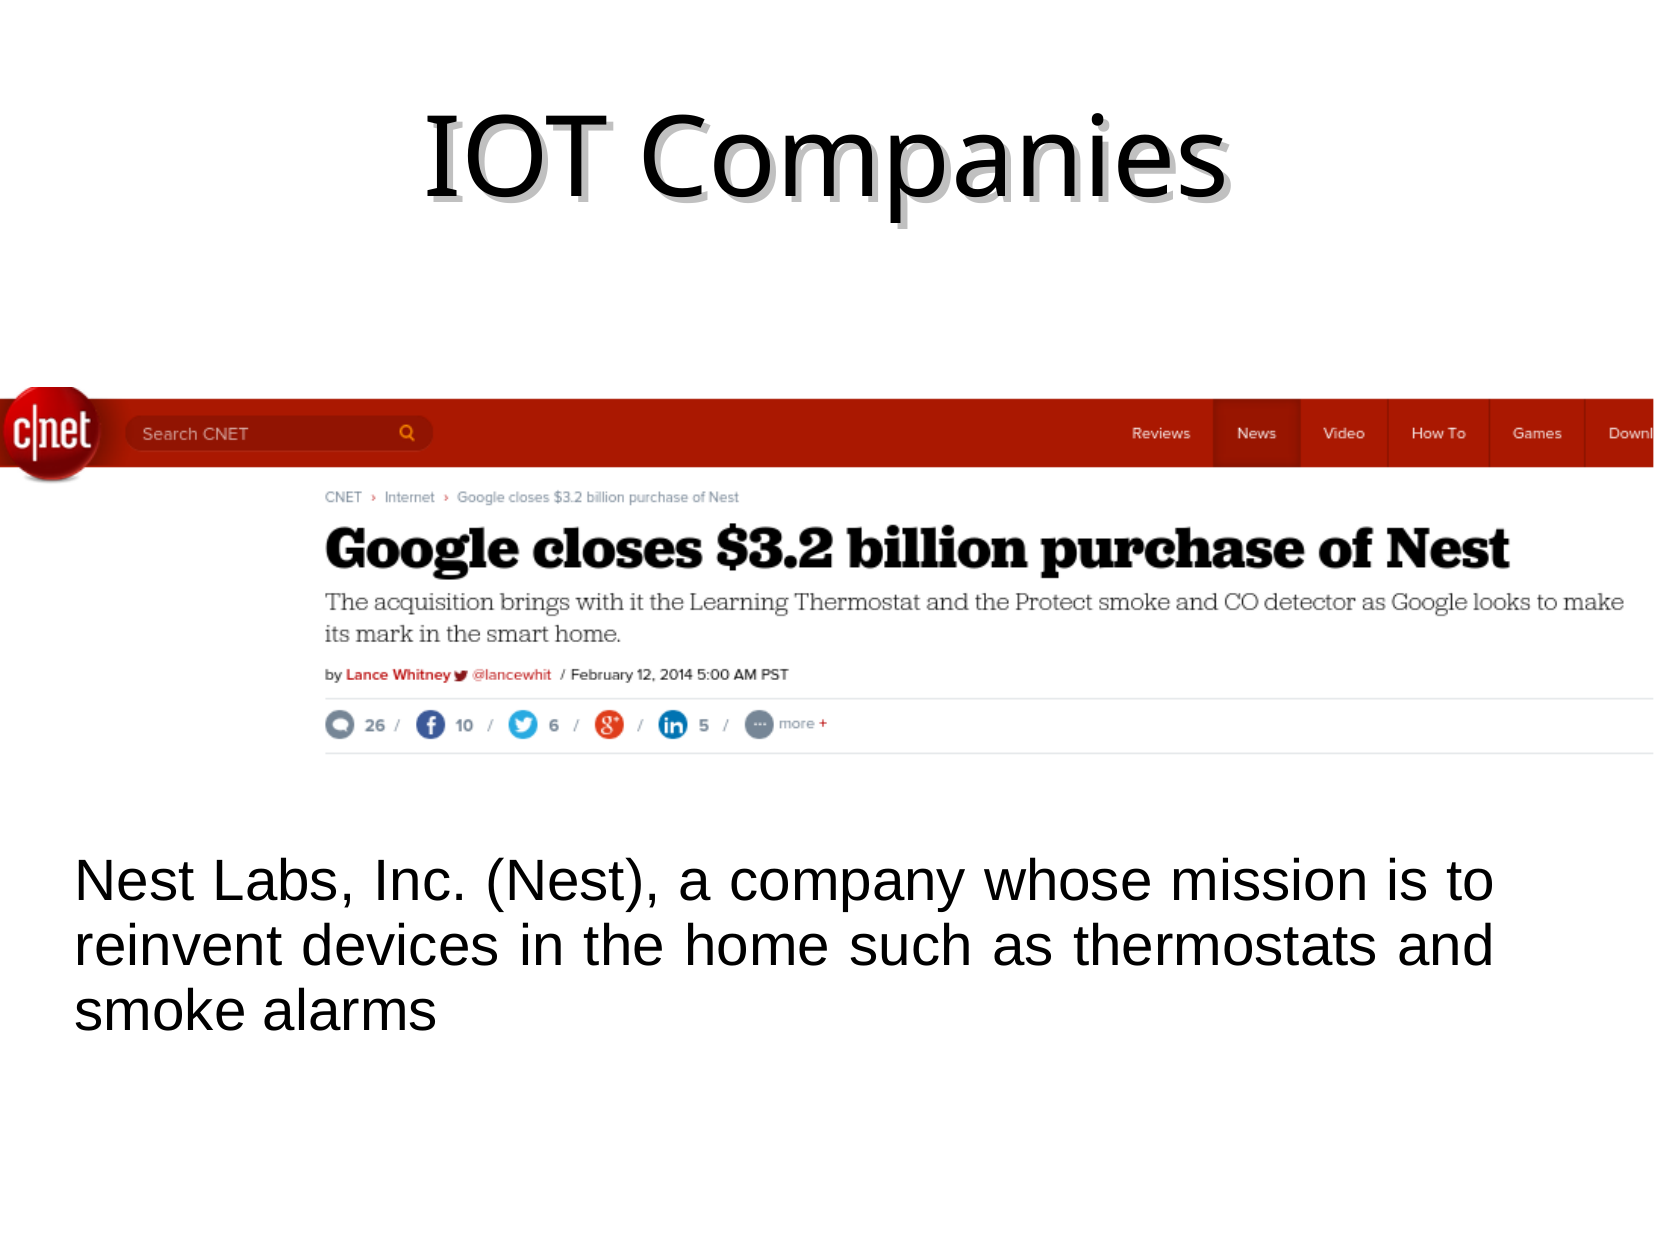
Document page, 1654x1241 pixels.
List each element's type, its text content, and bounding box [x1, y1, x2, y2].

picture [0, 387, 1654, 766]
text_box Nest Labs, Inc. (Nest), a company whose mission is to reinvent devices in the home such as thermostats and smoke alarms [60, 840, 1606, 1156]
title IOT Companies [82, 49, 1571, 257]
